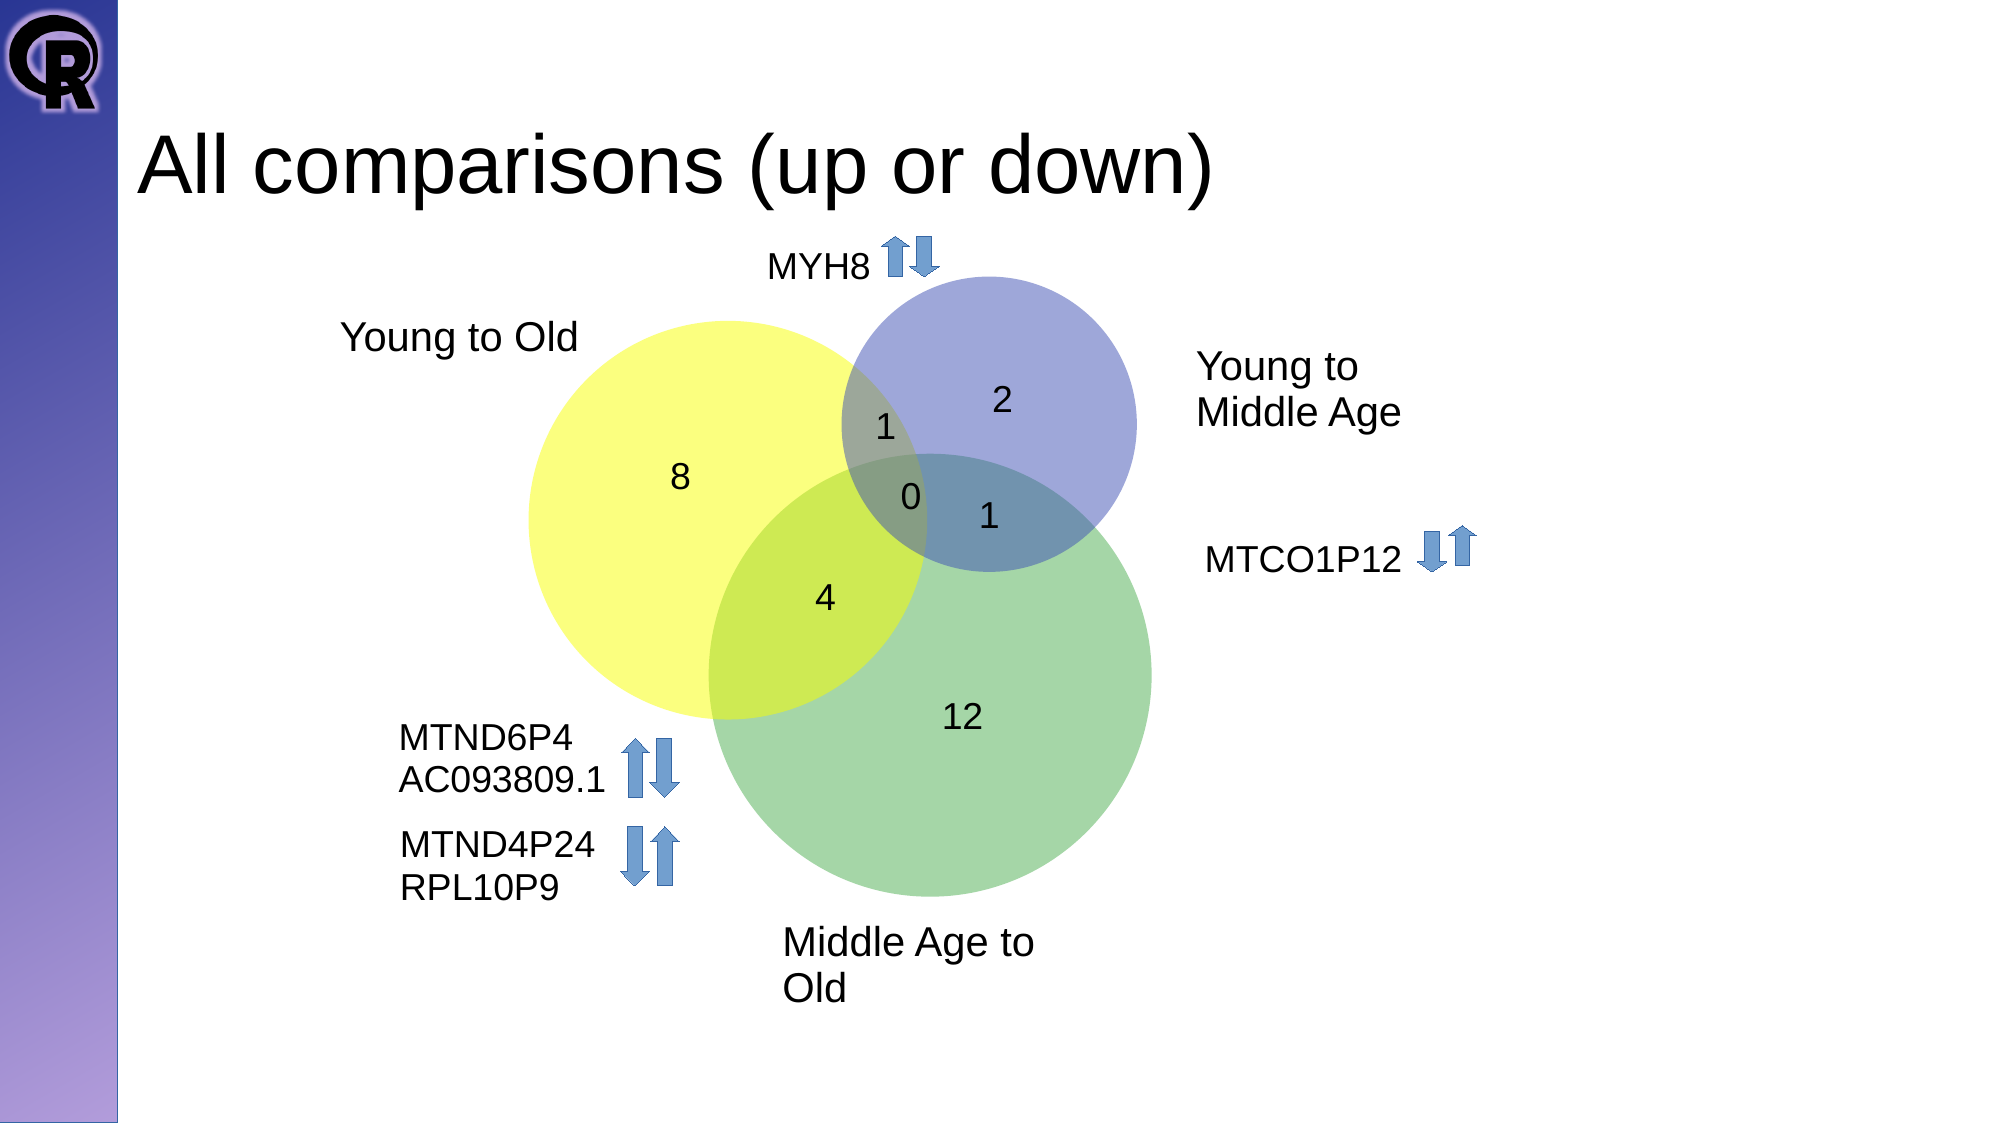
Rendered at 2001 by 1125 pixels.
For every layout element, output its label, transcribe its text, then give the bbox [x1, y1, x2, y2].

text_box MTND4P24 RPL10P9 [385, 816, 623, 916]
text_box Middle Age to Old [767, 911, 1123, 1020]
text_box 1 [860, 398, 912, 456]
text_box Young to Old [324, 306, 600, 369]
text_box 0 [885, 468, 937, 526]
text_box [621, 738, 650, 798]
text_box 8 [655, 447, 706, 505]
text_box 12 [927, 687, 1034, 745]
text_box [649, 738, 680, 798]
text_box 4 [800, 568, 842, 643]
text_box Young to Middle Age [1181, 335, 1506, 443]
title All comparisons (up or down) [137, 59, 1863, 277]
text_box [0, 0, 118, 1123]
text_box [909, 236, 940, 277]
text_box 1 [964, 486, 1015, 544]
text_box [528, 276, 1152, 897]
text_box [881, 236, 910, 277]
text_box MTND6P4 AC093809.1 [383, 708, 622, 808]
text_box MTCO1P12 [1189, 531, 1418, 589]
picture [9, 1, 98, 122]
text_box [620, 826, 650, 886]
text_box 2 [977, 371, 1012, 428]
text_box [1448, 525, 1477, 566]
text_box [650, 826, 680, 886]
text_box MYH8 [752, 238, 886, 296]
text_box [1417, 531, 1447, 572]
